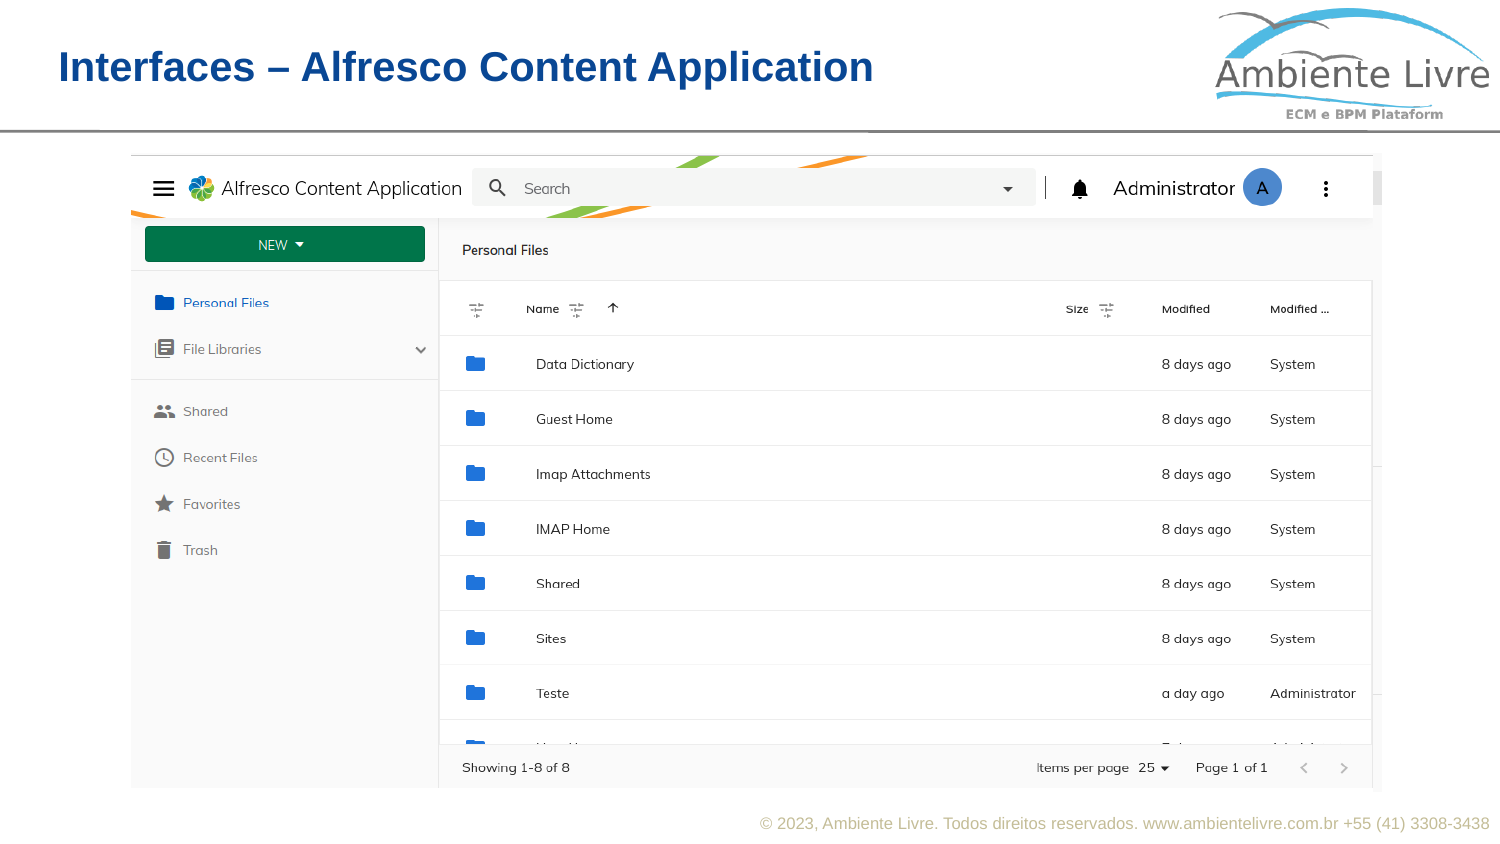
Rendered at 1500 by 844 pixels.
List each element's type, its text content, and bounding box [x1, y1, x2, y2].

title Interfaces – Alfresco Content Application [43, 8, 1127, 129]
picture [131, 153, 1382, 792]
picture [1215, 8, 1489, 119]
